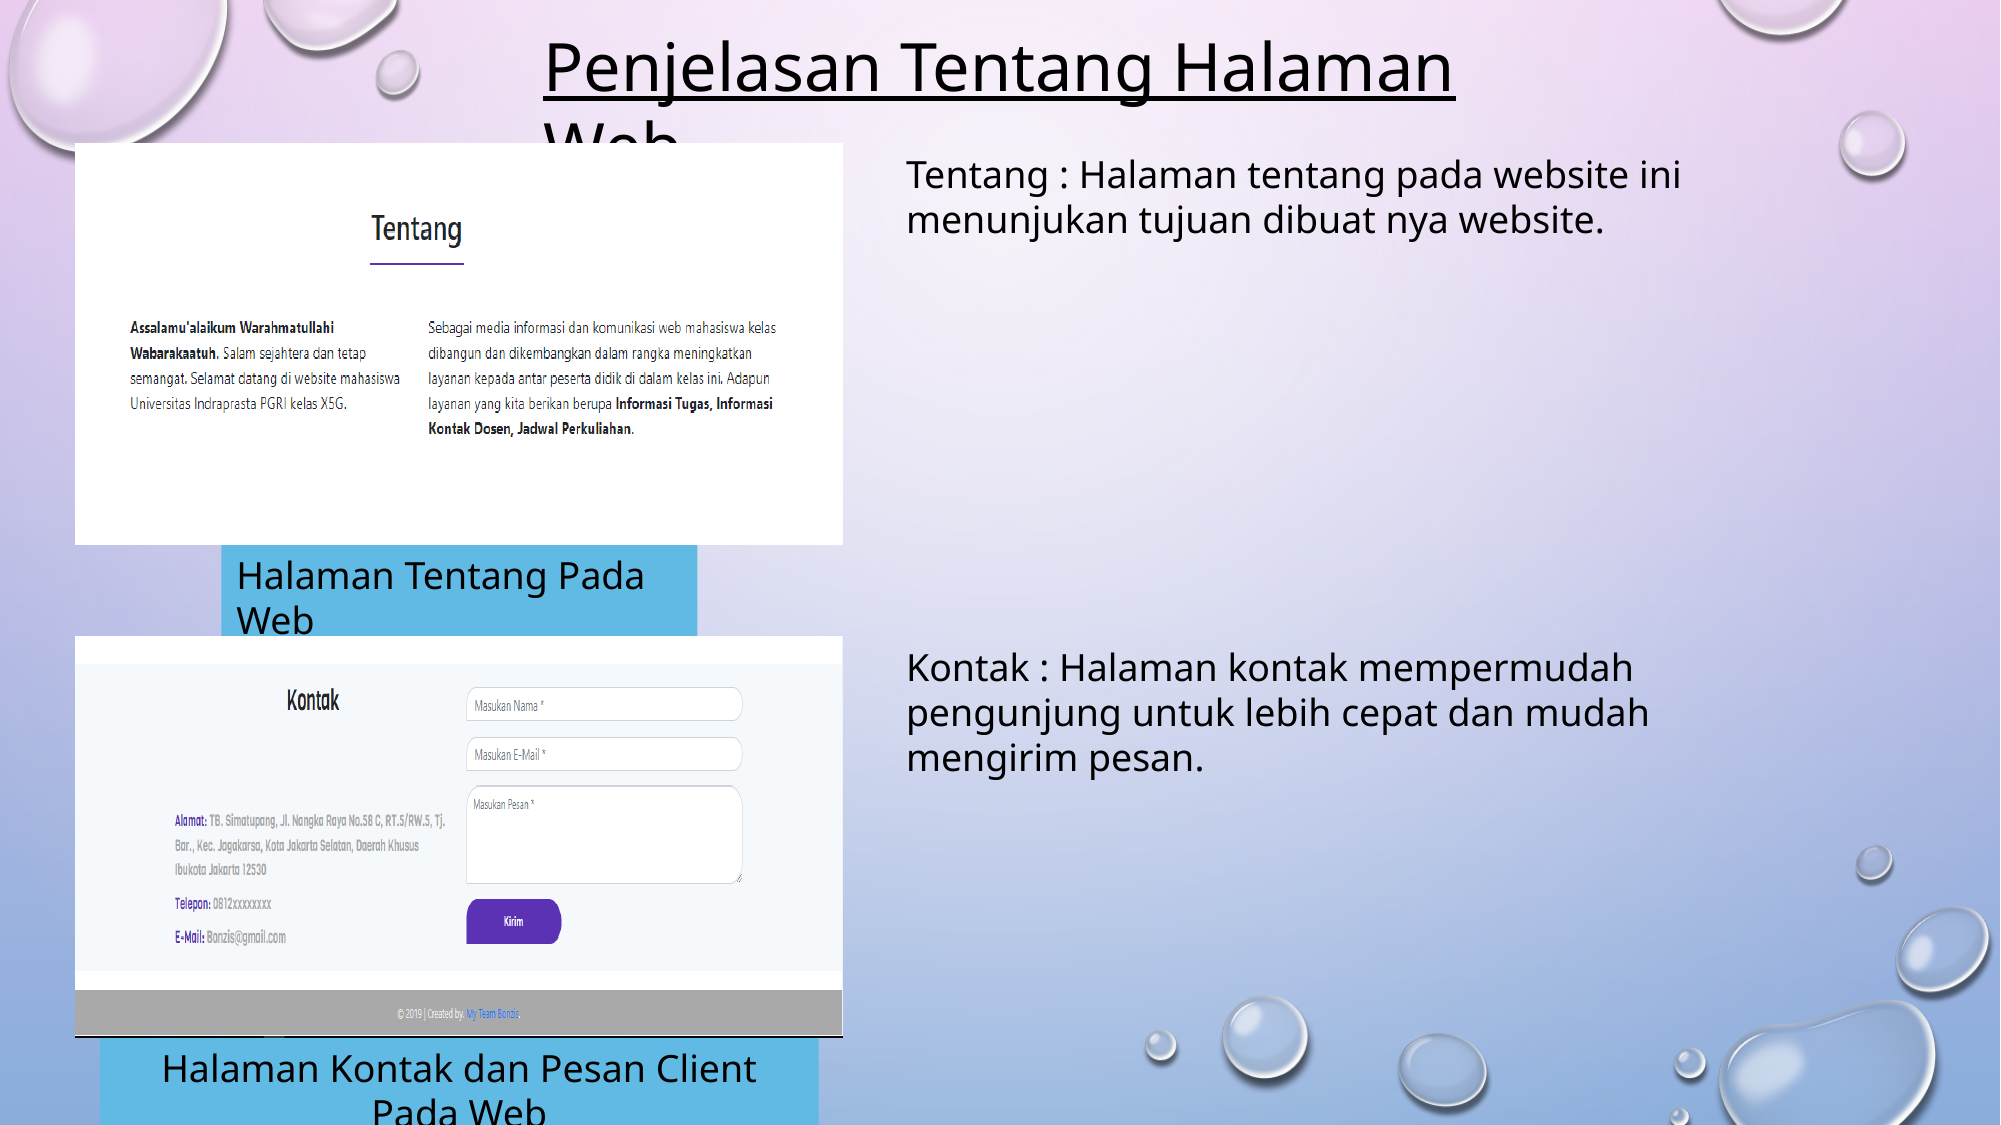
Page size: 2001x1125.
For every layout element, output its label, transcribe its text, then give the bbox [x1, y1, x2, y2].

text_box Halaman Kontak dan Pesan Client Pada Web [99, 1038, 819, 1098]
text_box Penjelasan Tentang Halaman Web [528, 17, 1472, 114]
text_box Tentang : Halaman tentang pada website ini menunjukan tujuan dibuat nya website. [890, 143, 1729, 250]
text_box Halaman Tentang Pada Web [221, 545, 698, 606]
picture [75, 636, 843, 1038]
text_box Kontak : Halaman kontak mempermudah pengunjung untuk lebih cepat dan mudah mengirim pesan. [890, 636, 1729, 743]
picture [75, 143, 843, 545]
